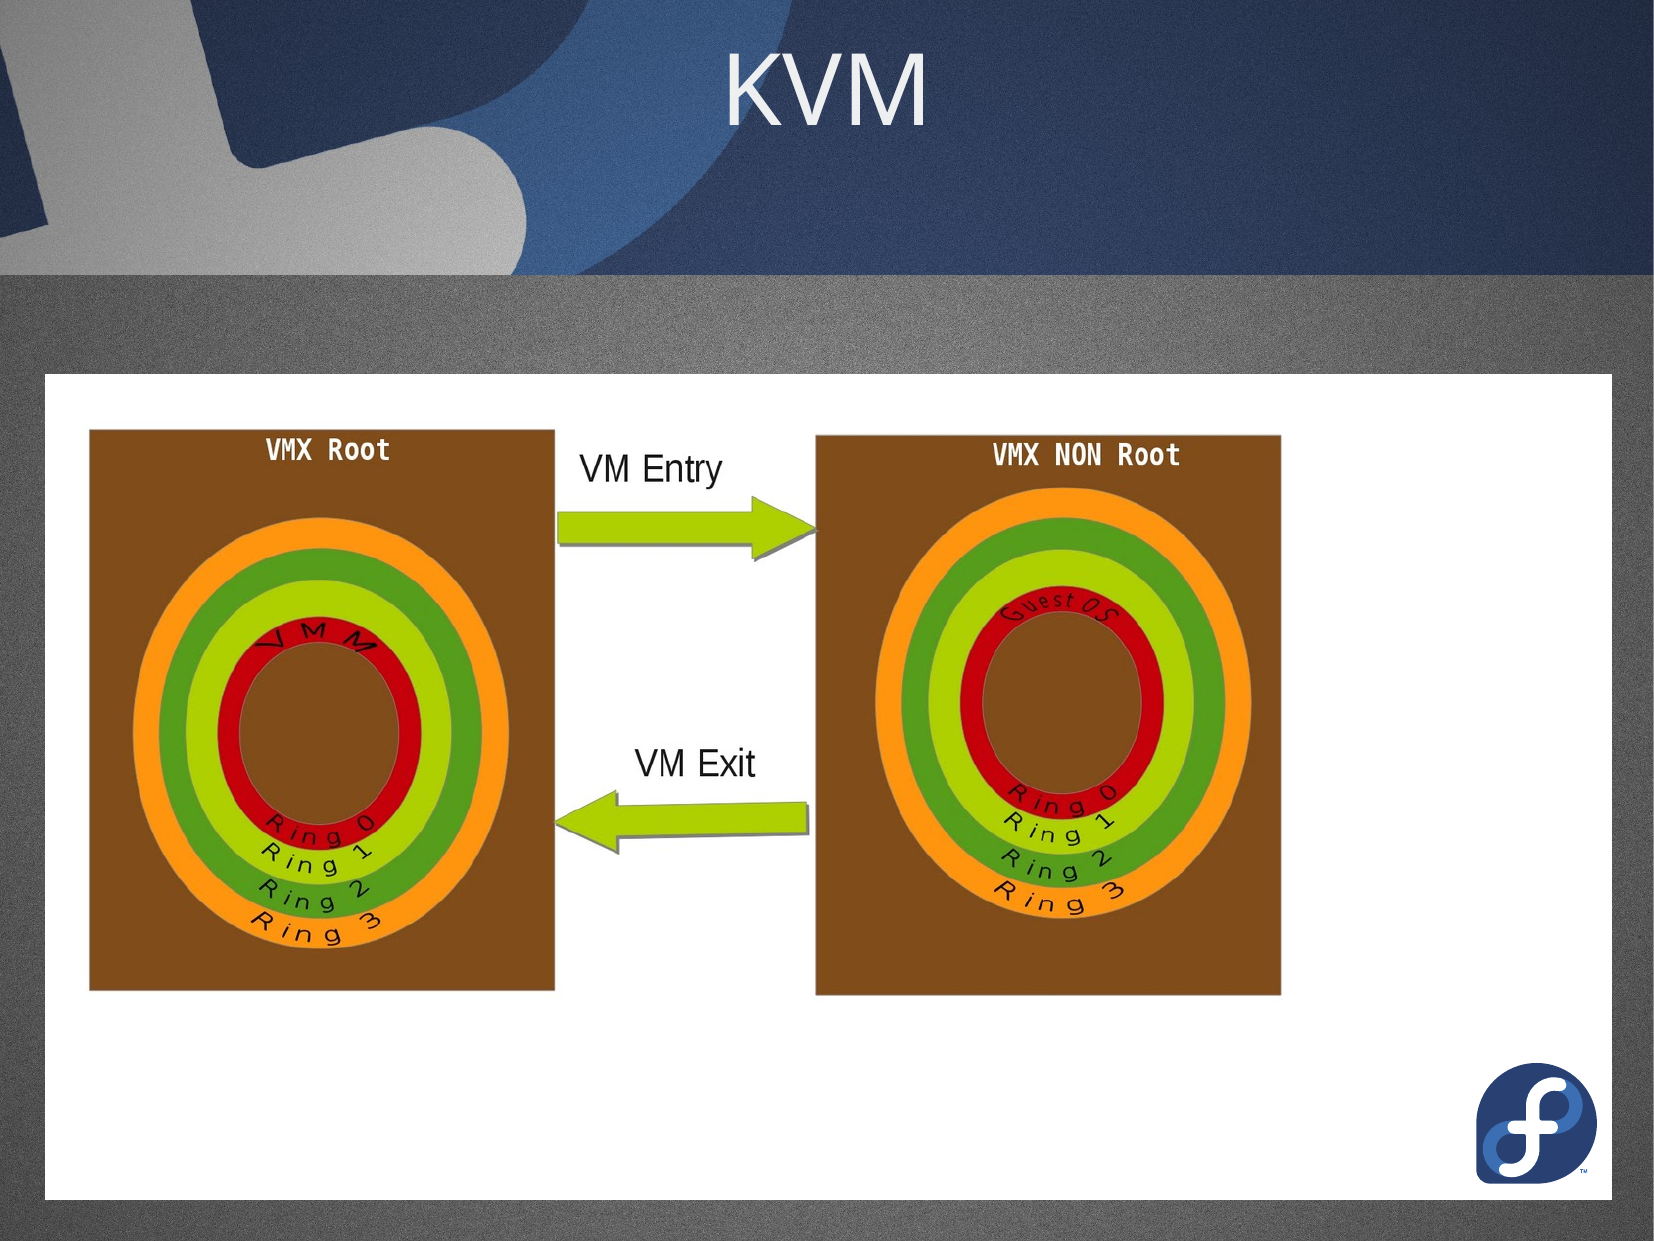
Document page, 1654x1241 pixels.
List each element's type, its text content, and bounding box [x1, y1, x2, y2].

picture [0, 0, 1654, 1241]
text_box KVM [88, 29, 1565, 237]
